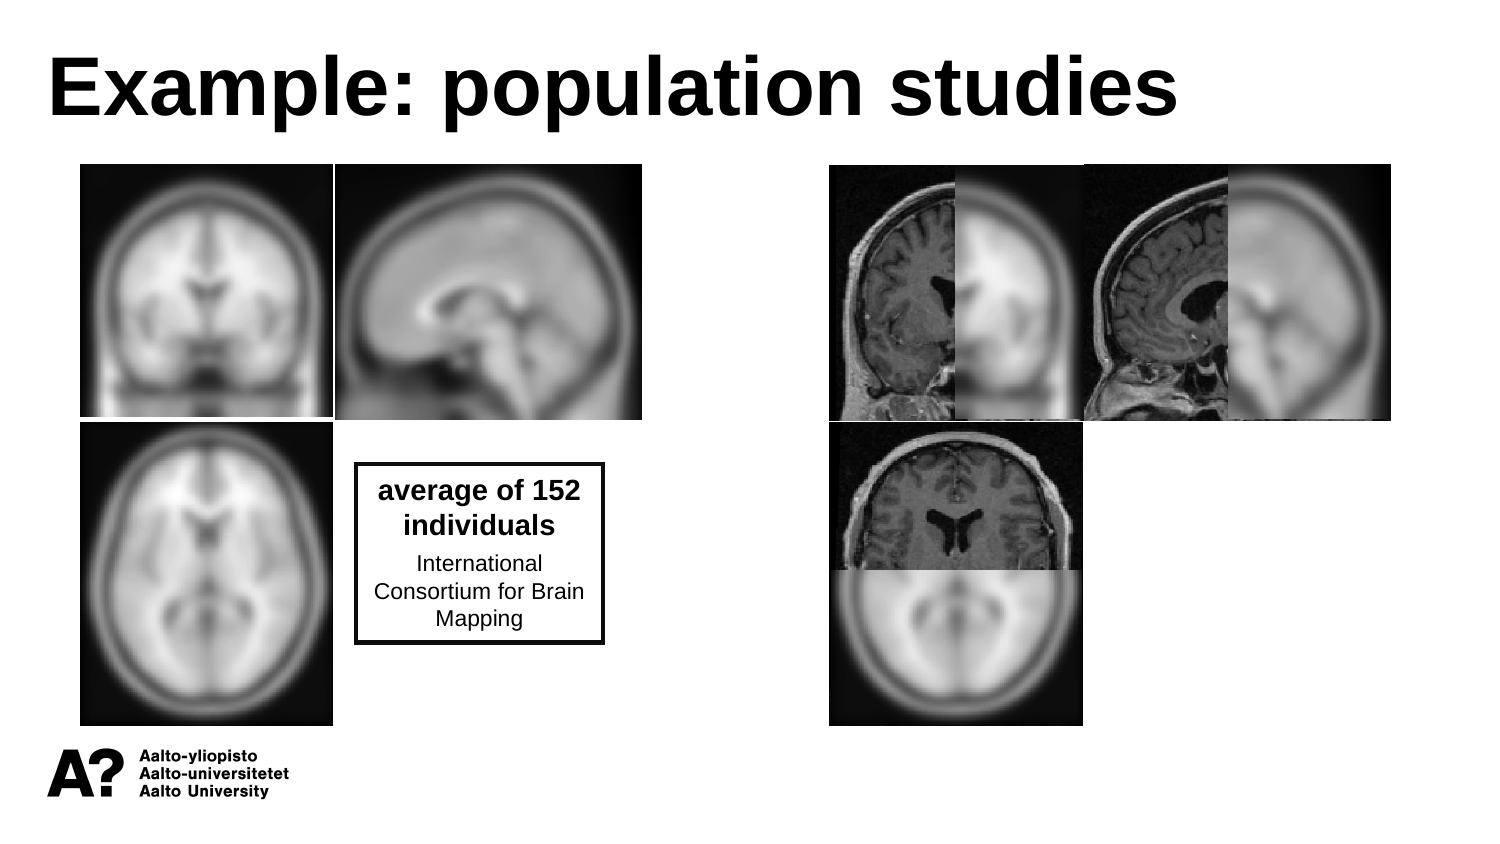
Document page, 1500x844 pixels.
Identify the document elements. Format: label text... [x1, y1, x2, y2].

list Example: population studies [47, 32, 1442, 197]
picture [829, 164, 1391, 421]
picture [829, 422, 1083, 727]
picture [335, 164, 642, 420]
picture [80, 164, 333, 417]
picture [0, 422, 337, 844]
text_box average of 152 individuals International Consortium for Brain Mapping [356, 463, 603, 643]
